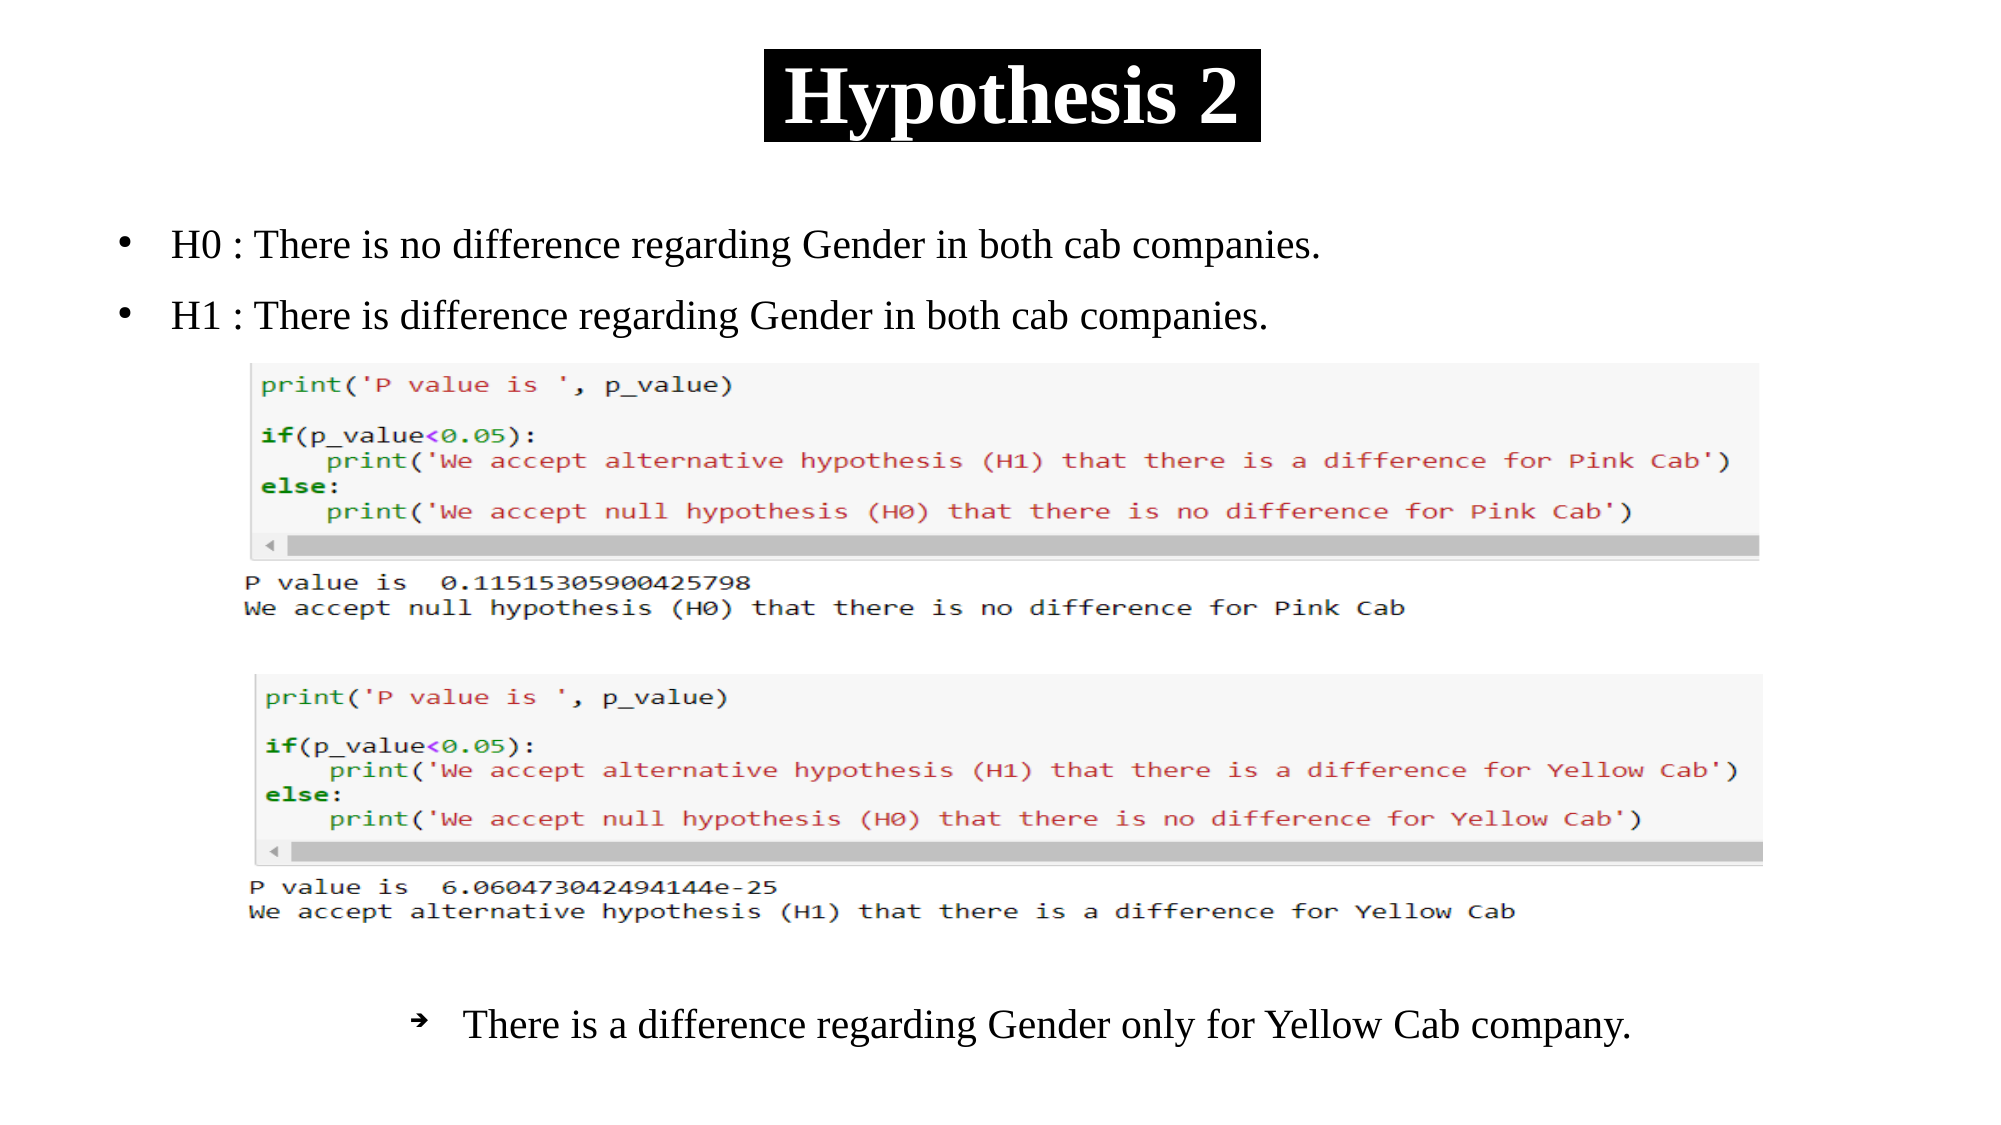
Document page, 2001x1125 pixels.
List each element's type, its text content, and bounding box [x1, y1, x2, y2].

list There is a difference regarding Gender only for Yellow Cab company. [112, 963, 1913, 1088]
picture [225, 363, 1763, 638]
picture [225, 674, 1763, 938]
title Hypothesis 2 [262, 37, 1763, 154]
list H0 : There is no difference regarding Gender in both cab companies. H1 : There is difference regarding Gender in both cab companies. [99, 187, 1900, 376]
